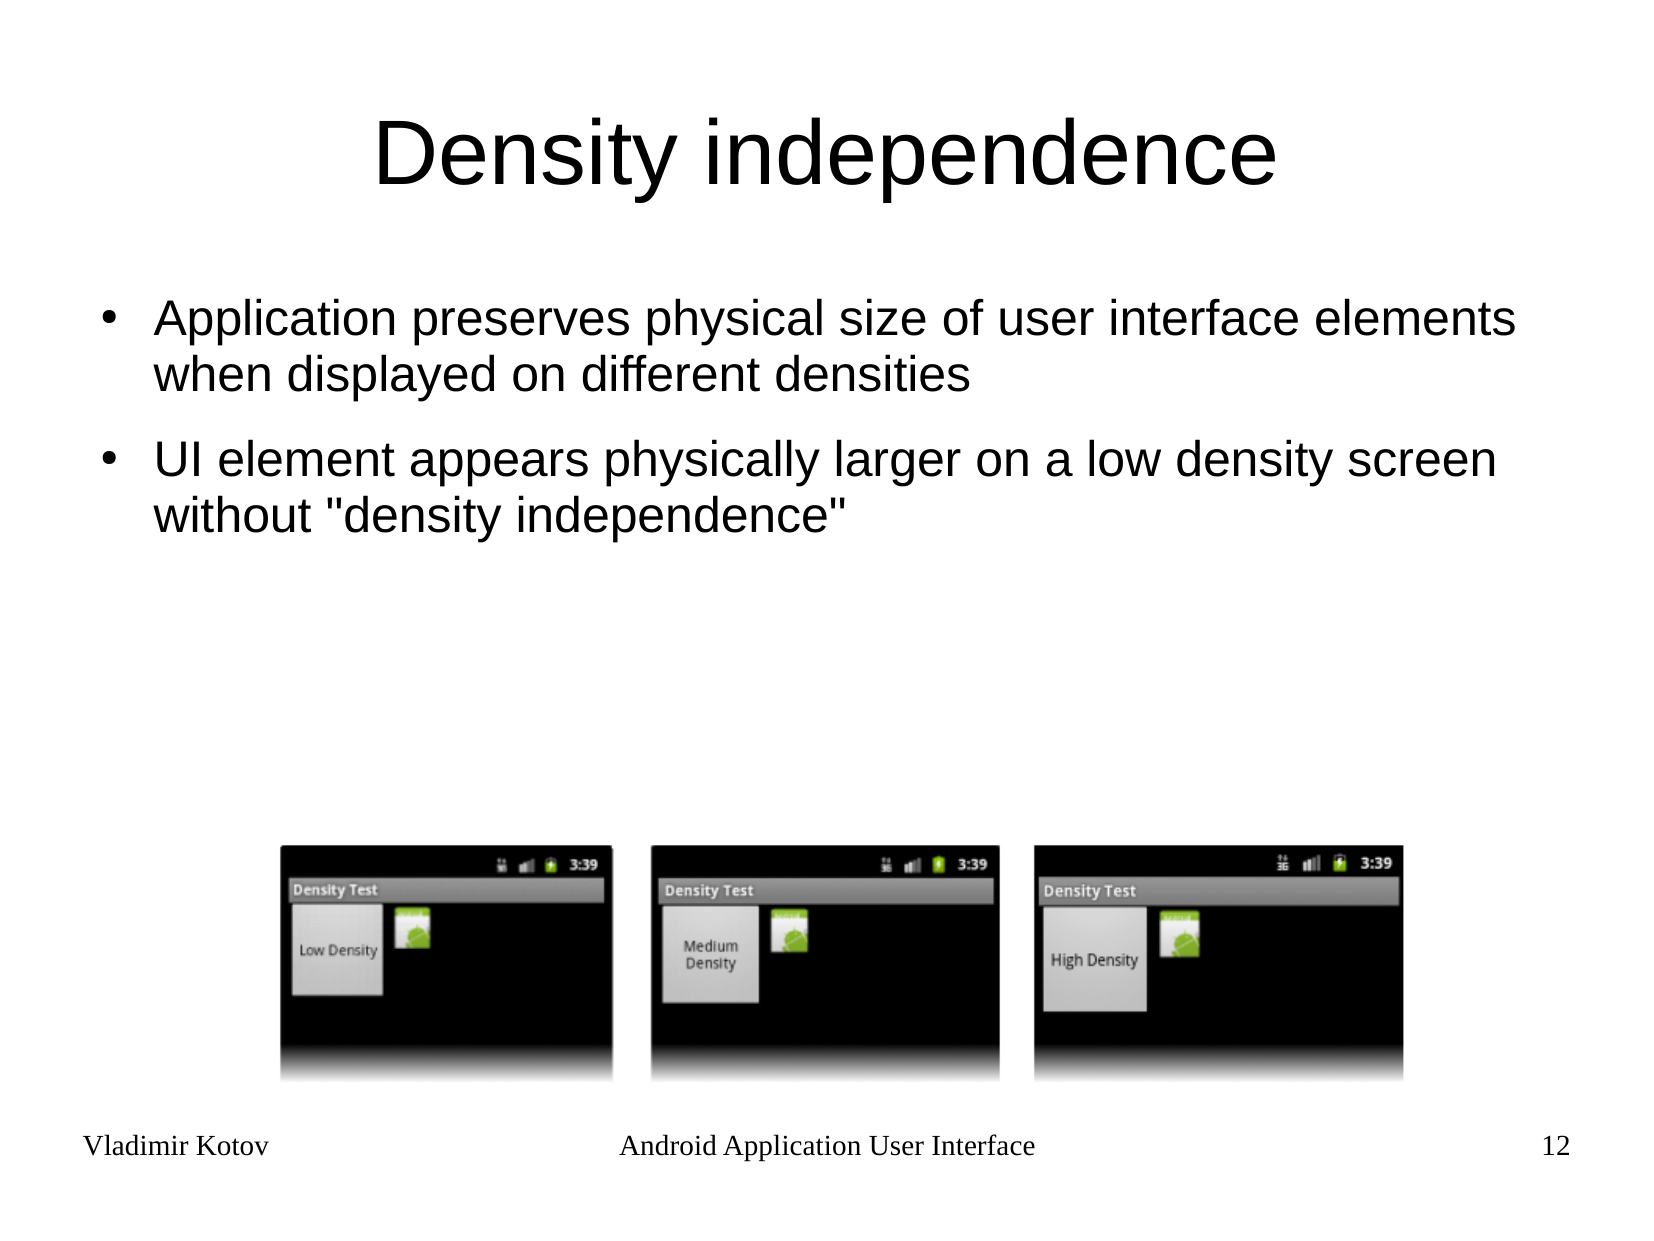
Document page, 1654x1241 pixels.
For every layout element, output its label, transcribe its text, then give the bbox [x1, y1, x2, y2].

picture [268, 833, 1413, 1087]
title Density independence [82, 56, 1571, 250]
list Application preserves physical size of user interface elements when displayed on different densities UI element appears physically larger on a low density screen without "density independence" [82, 290, 1571, 831]
